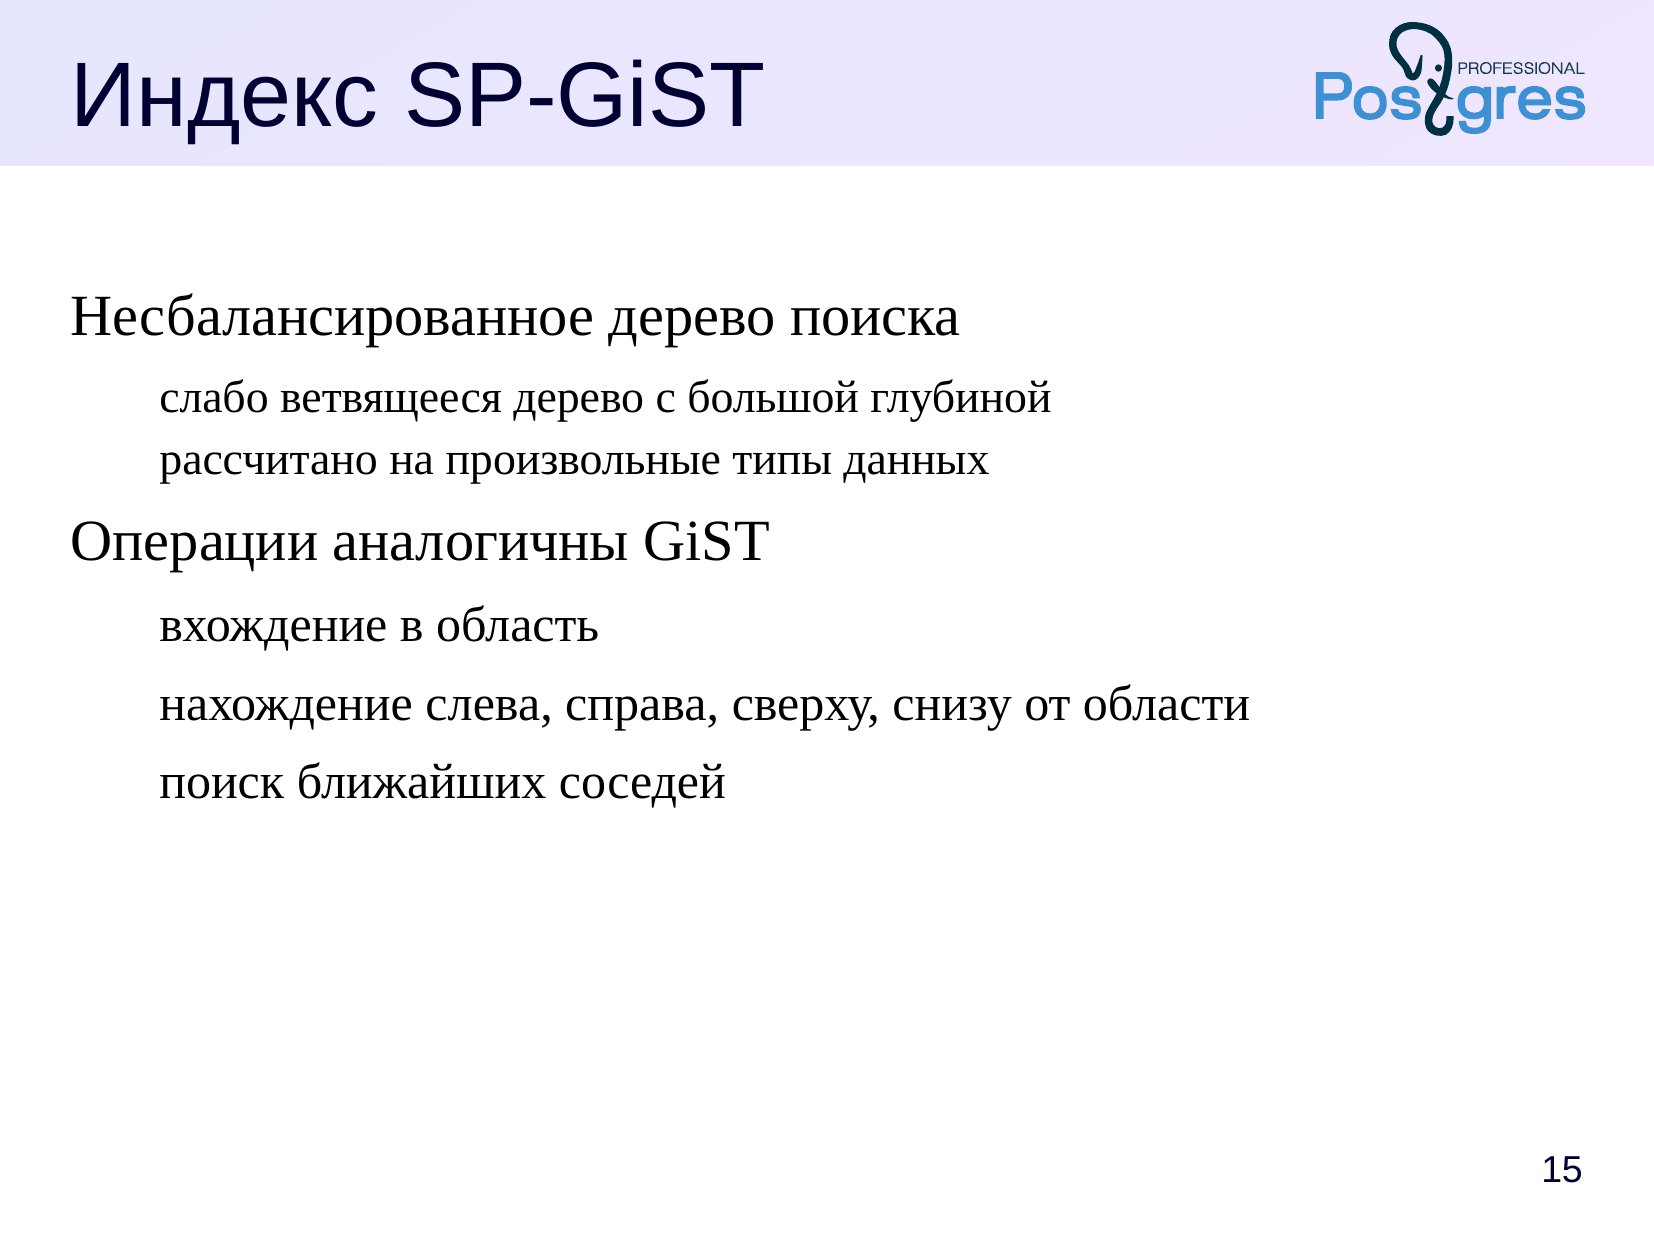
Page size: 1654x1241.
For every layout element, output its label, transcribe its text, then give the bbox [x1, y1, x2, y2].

title Индекс SP-GiST [70, 43, 1261, 151]
list Несбалансированное дерево поиска слабо ветвящееся дерево с большой глубиной рассчитано на произвольные типы данных Операции аналогичны GiST вхождение в область нахождение слева, справа, сверху, снизу от области поиск ближайших соседей [70, 283, 1583, 1238]
